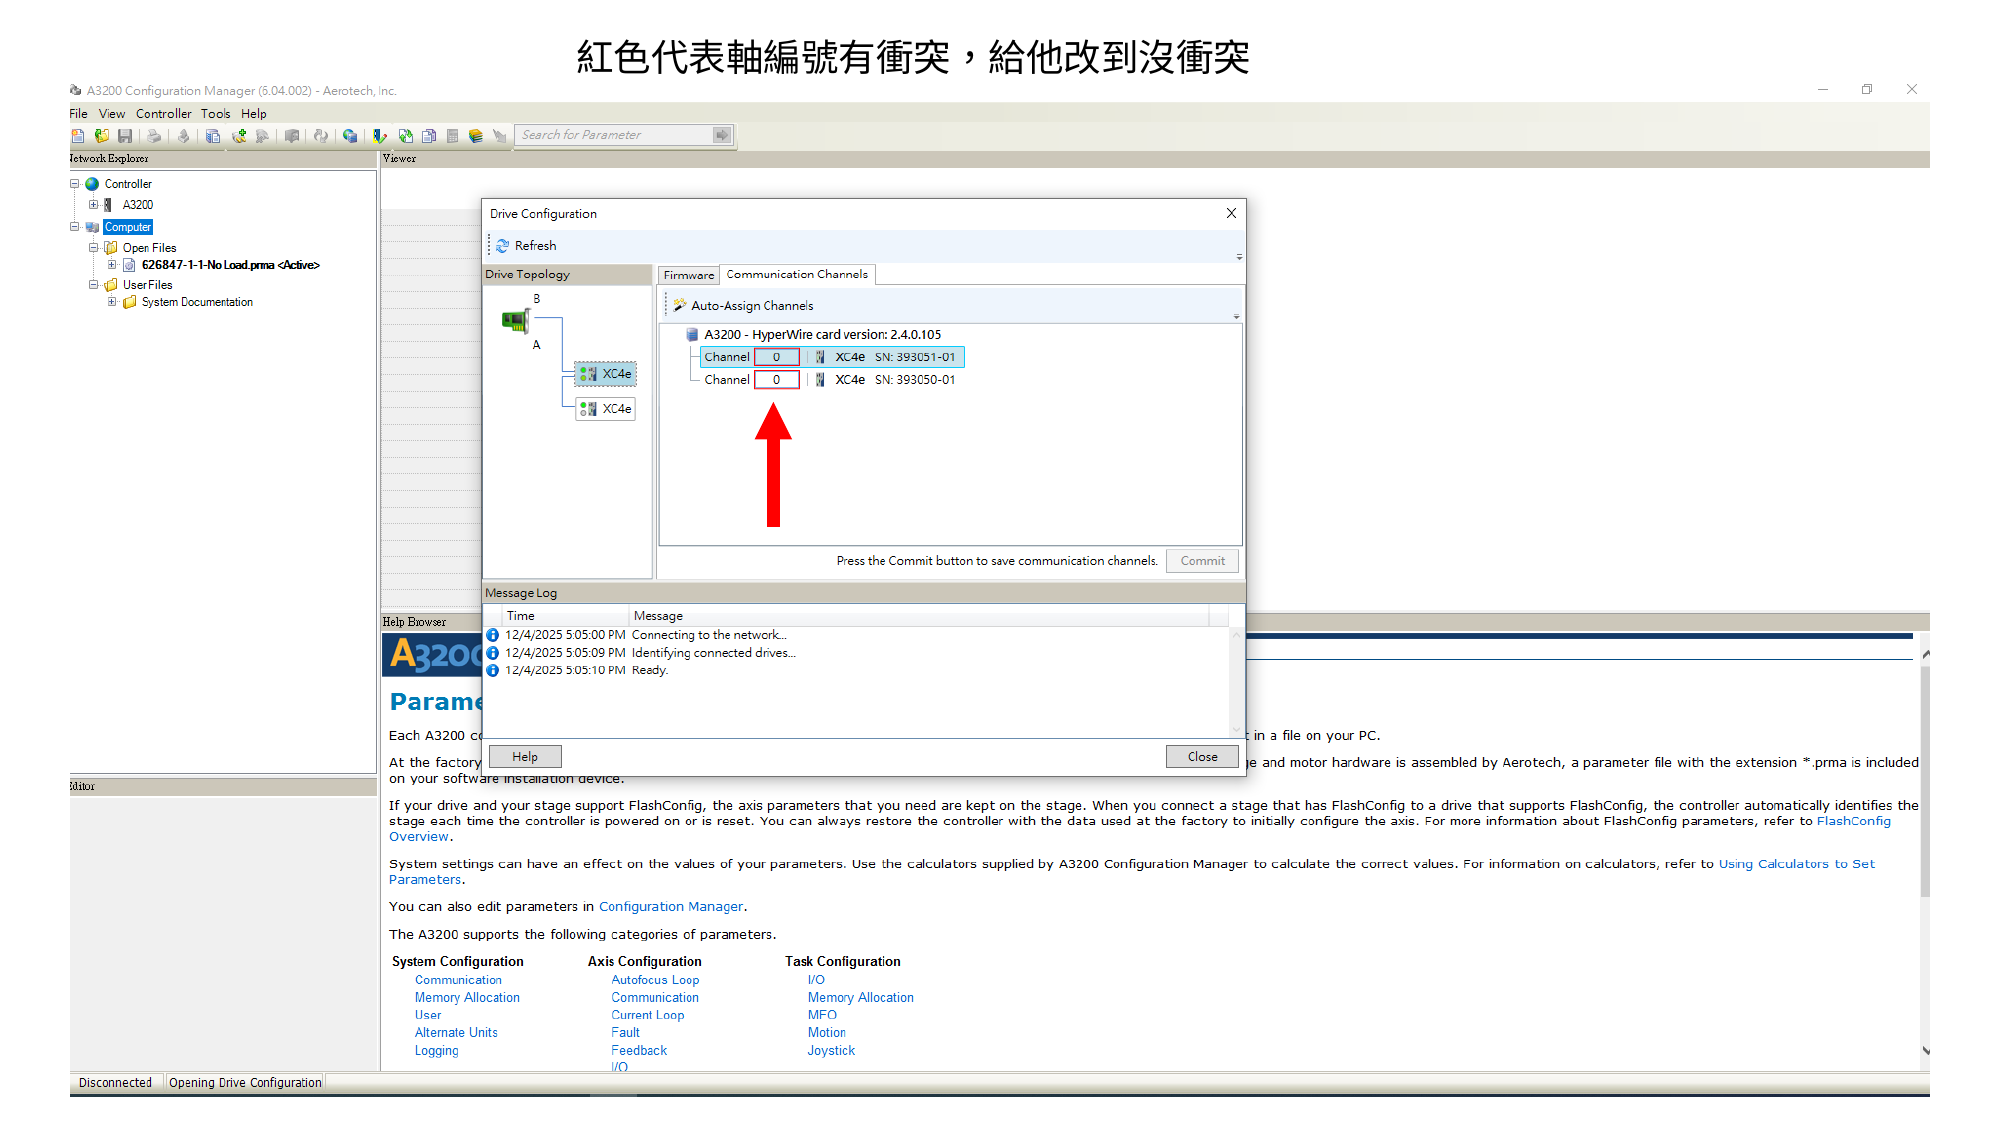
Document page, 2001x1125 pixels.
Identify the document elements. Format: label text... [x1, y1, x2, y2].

picture [70, 80, 1930, 1097]
text_box 紅色代表軸編號有衝突，給他改到沒衝突 [561, 26, 1562, 87]
